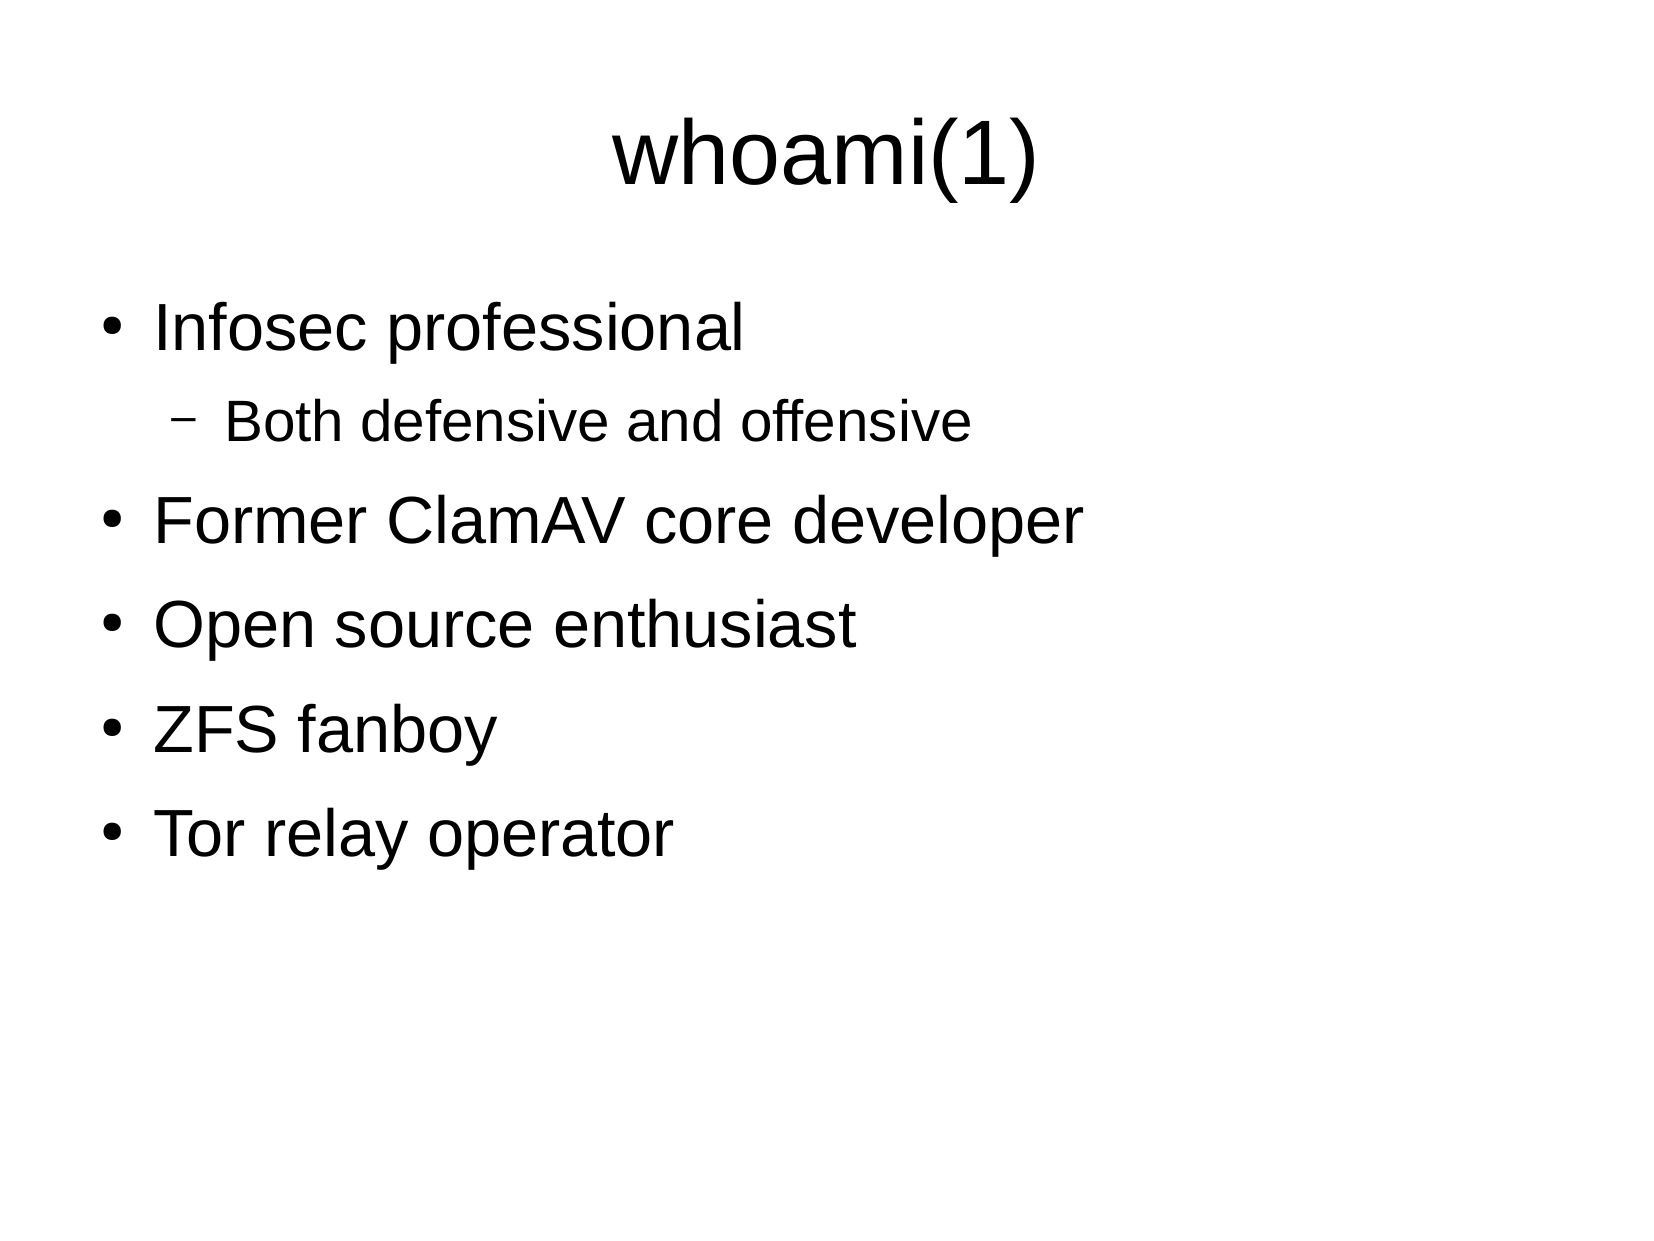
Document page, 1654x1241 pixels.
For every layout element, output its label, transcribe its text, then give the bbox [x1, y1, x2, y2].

list Infosec professional Both defensive and offensive Former ClamAV core developer Open source enthusiast ZFS fanboy Tor relay operator [82, 290, 1571, 1010]
title whoami(1) [82, 49, 1571, 257]
